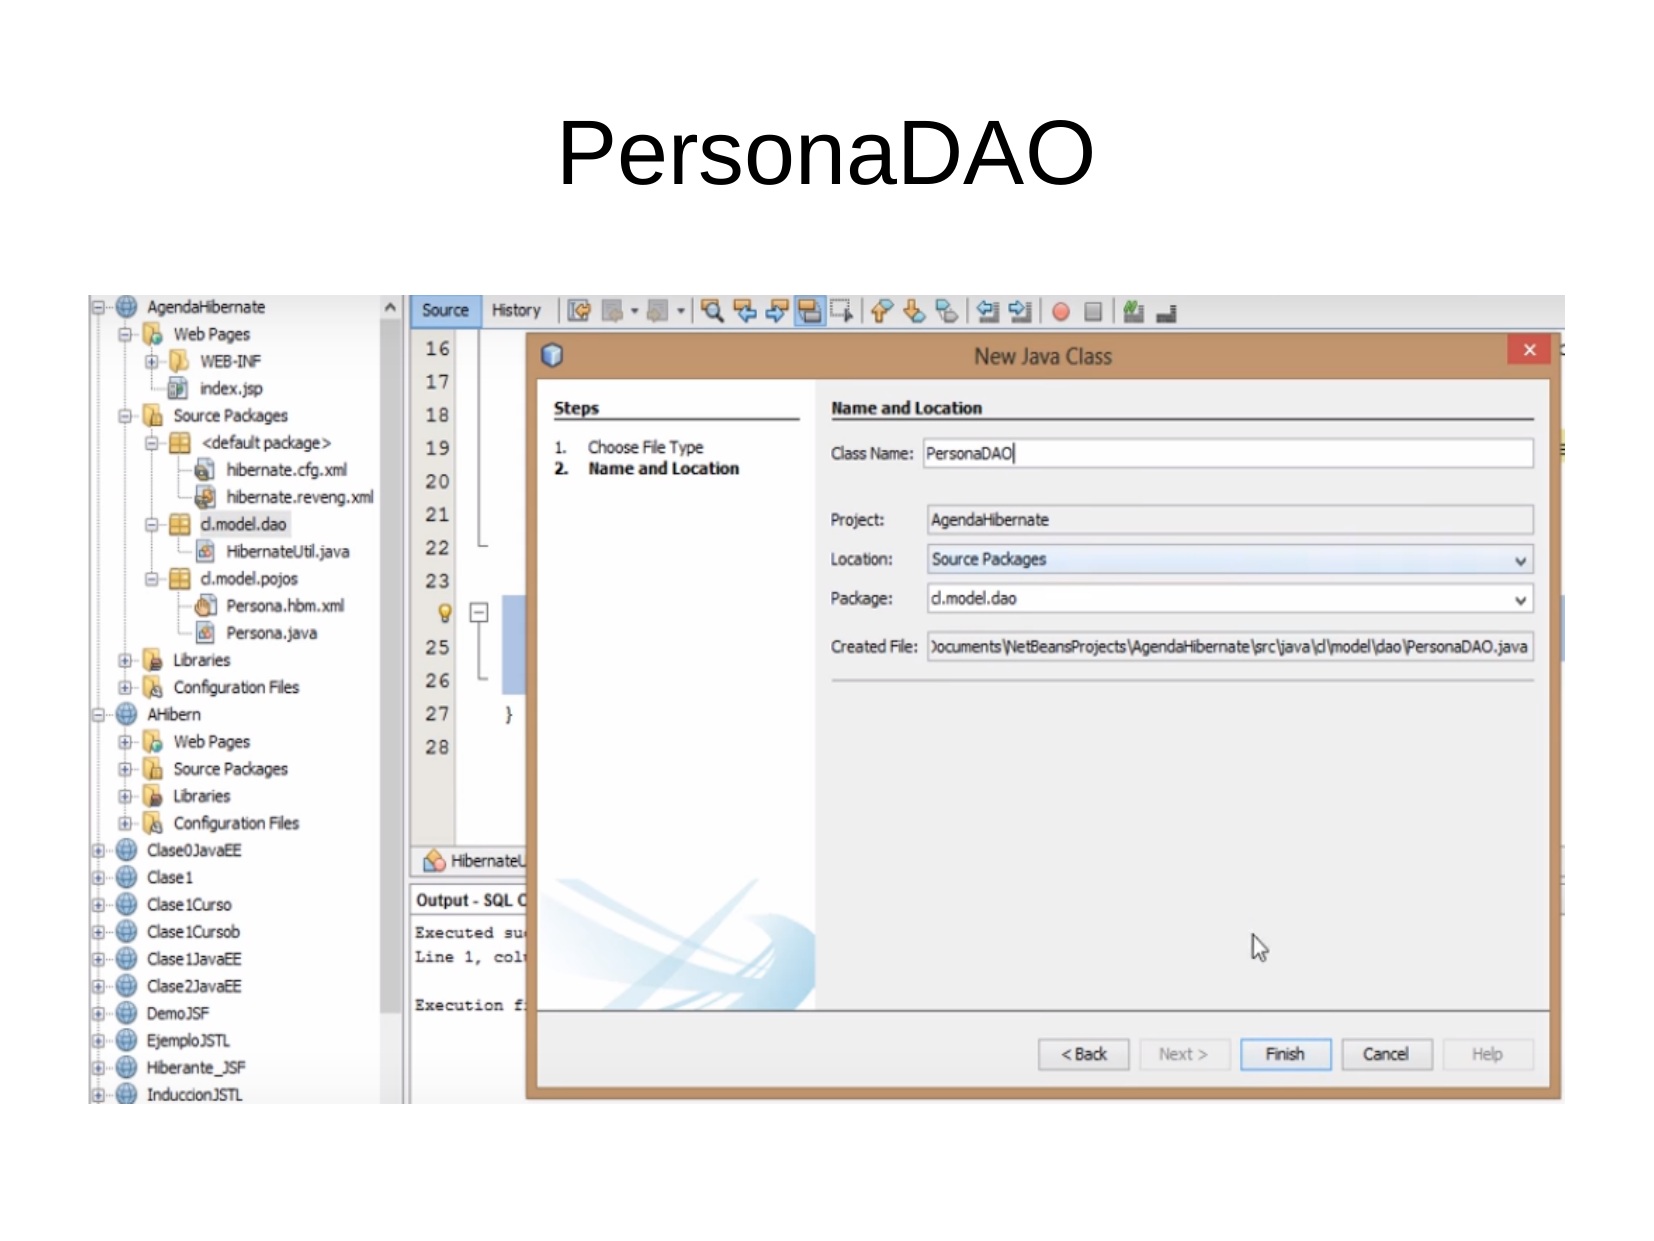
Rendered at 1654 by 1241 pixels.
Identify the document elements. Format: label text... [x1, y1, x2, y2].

picture [88, 295, 1565, 1104]
title PersonaDAO [82, 49, 1571, 257]
